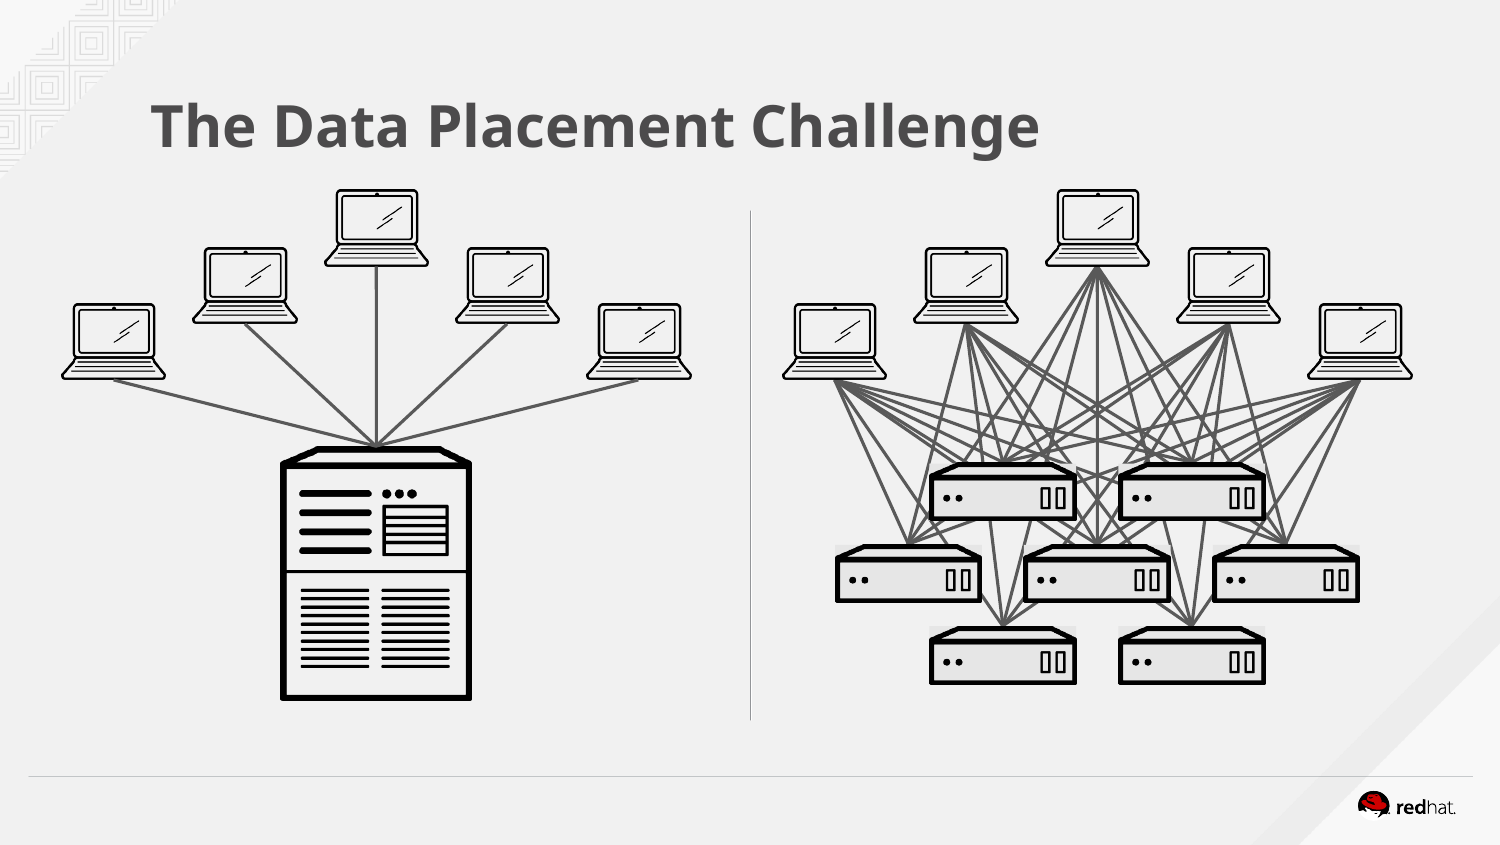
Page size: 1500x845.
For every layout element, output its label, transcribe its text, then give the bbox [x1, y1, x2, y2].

picture [0, 0, 1500, 845]
text_box The Data Placement Challenge [135, 0, 1365, 175]
